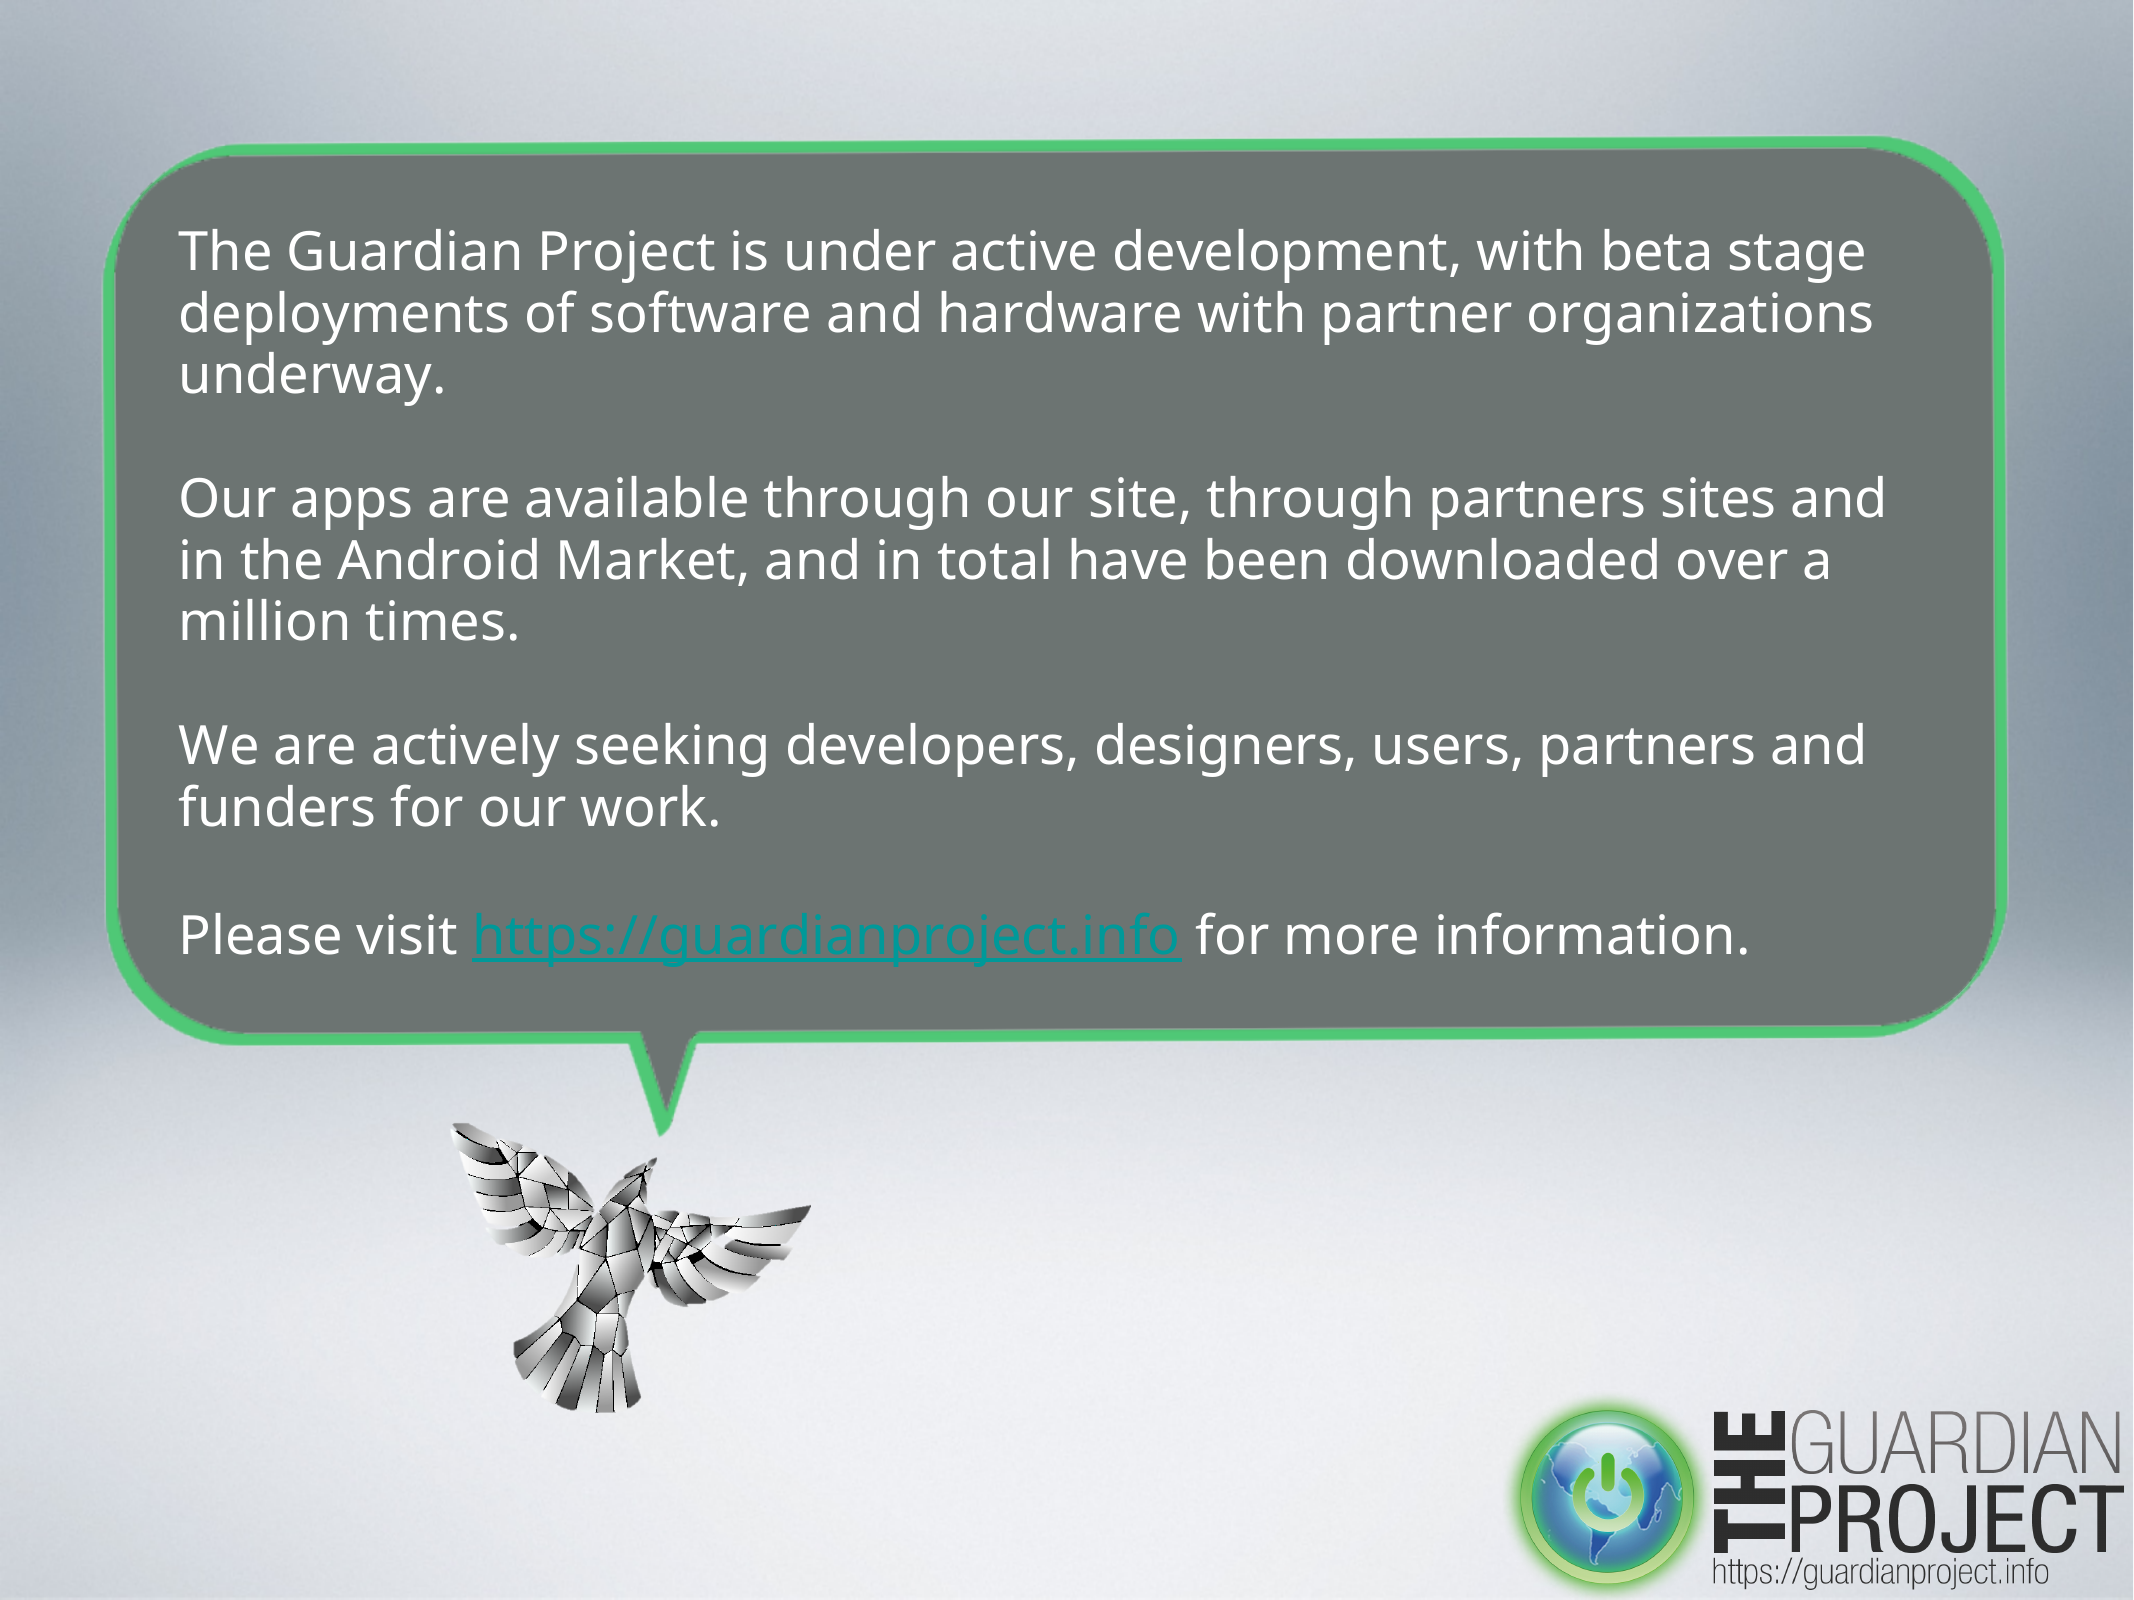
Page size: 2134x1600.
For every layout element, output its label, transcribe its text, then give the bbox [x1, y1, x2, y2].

text_box The Guardian Project is under active development, with beta stage deployments of software and hardware with partner organizations underway. Our apps are available through our site, through partners sites and in the Android Market, and in total have been downloaded over a million times. We are actively seeking developers, designers, users, partners and funders for our work. Please visit https://guardianproject.info for more information. [178, 237, 1925, 955]
picture [0, 0, 2134, 1600]
